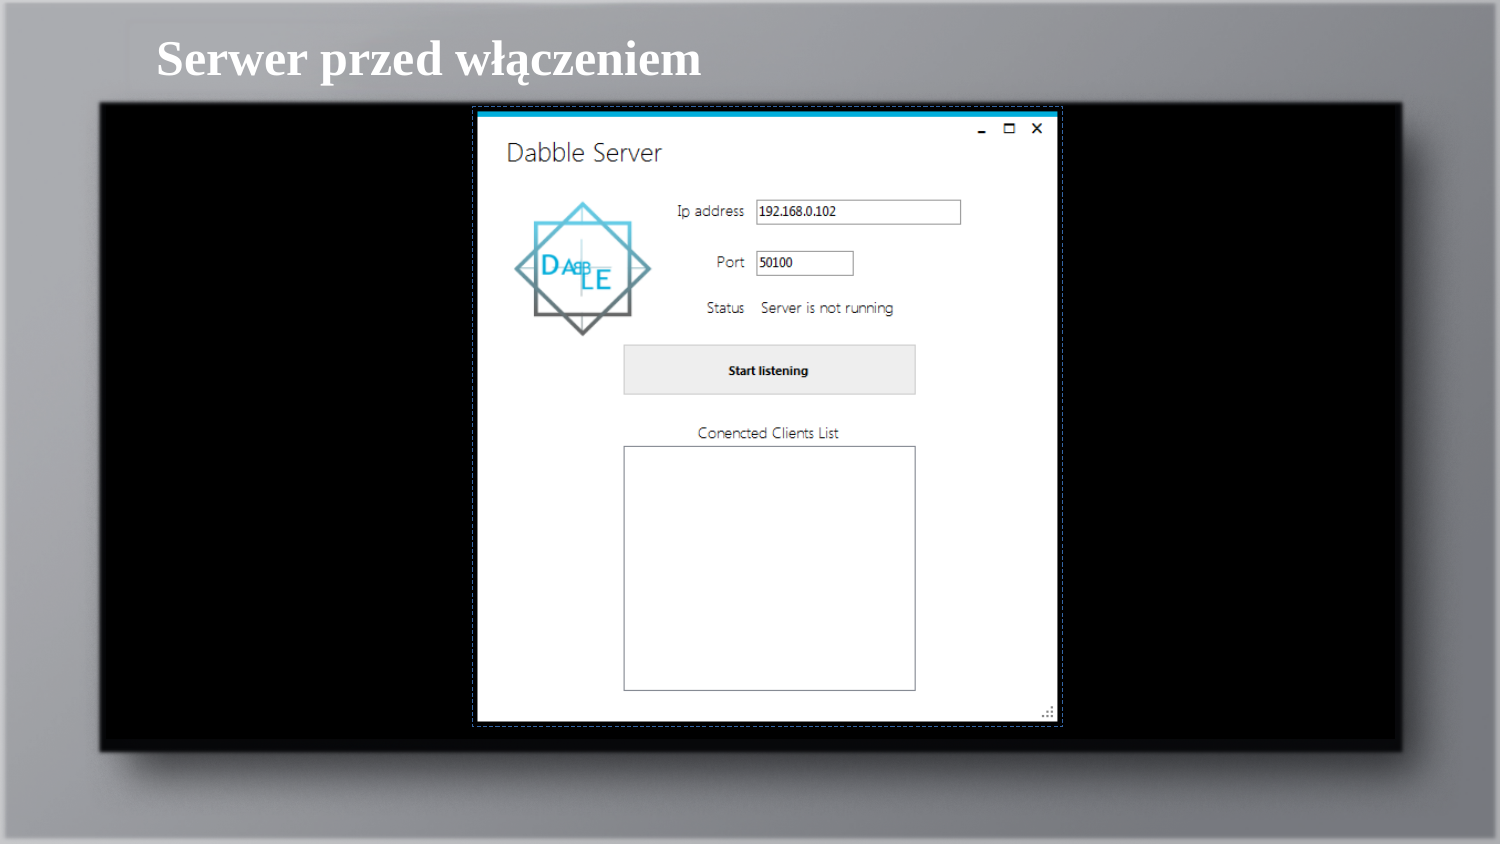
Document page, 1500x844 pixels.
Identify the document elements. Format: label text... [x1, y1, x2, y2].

picture [0, 0, 1500, 844]
text_box Serwer przed włączeniem [141, 23, 934, 152]
